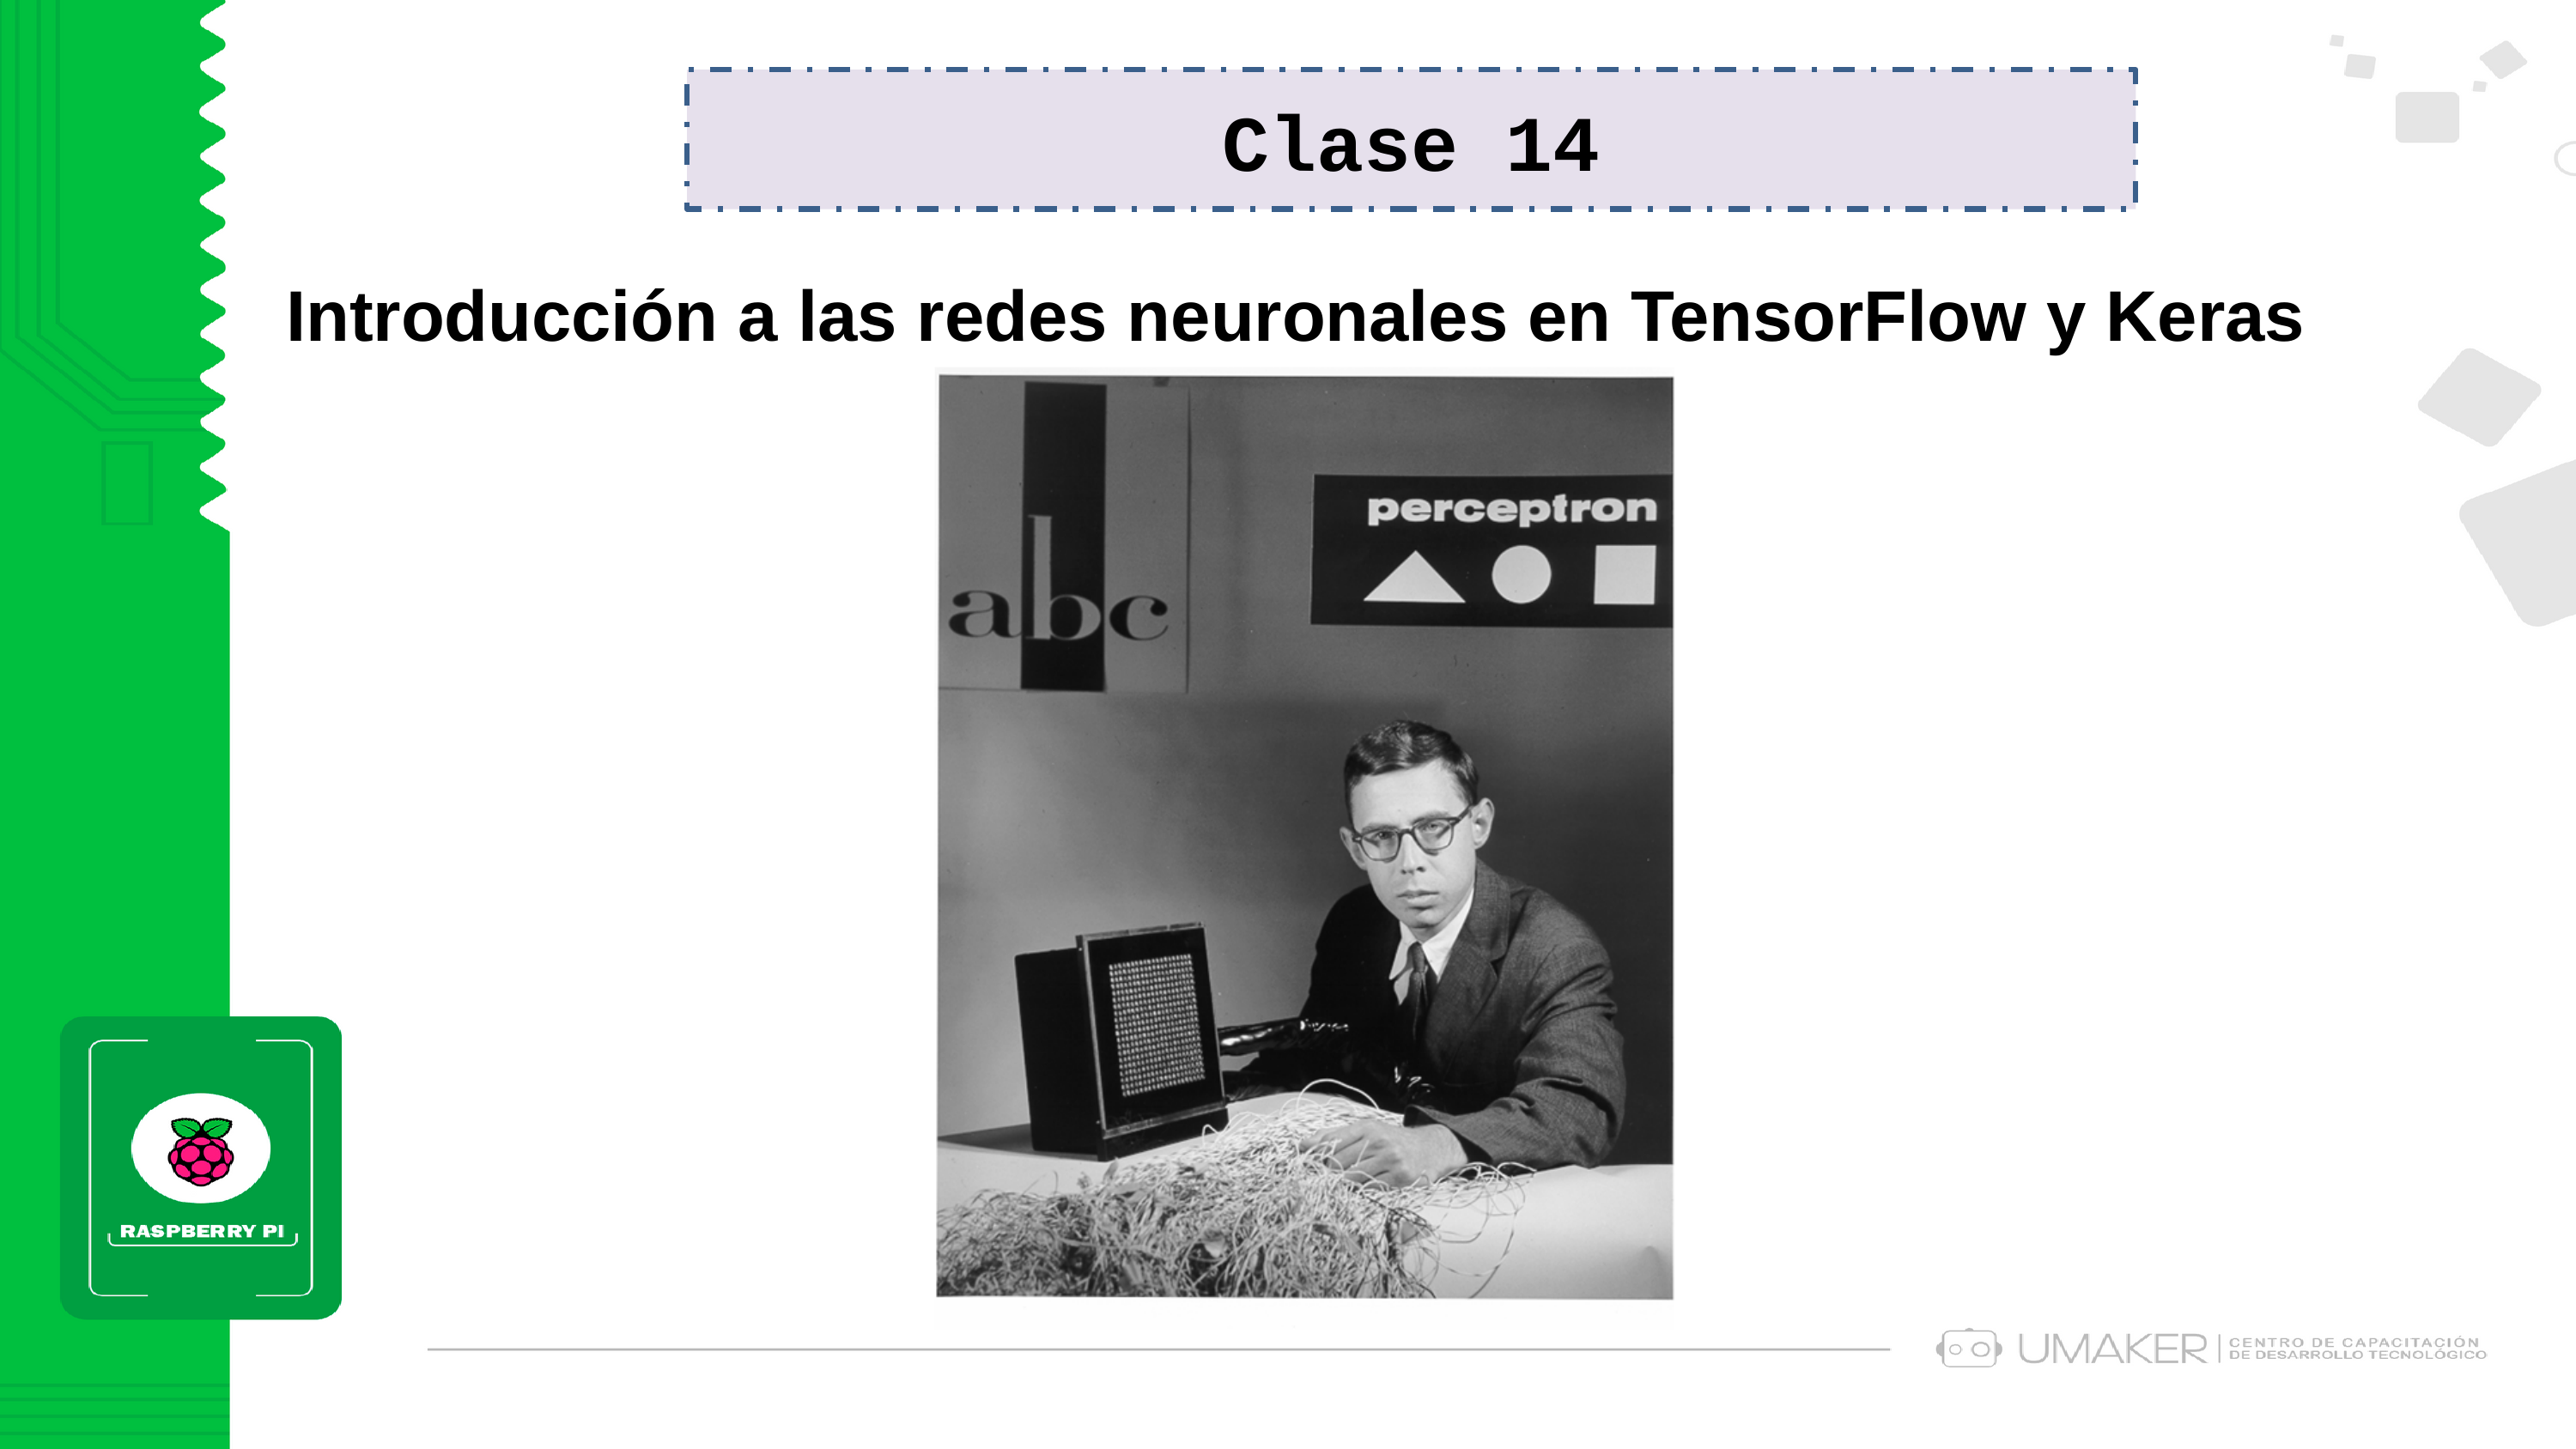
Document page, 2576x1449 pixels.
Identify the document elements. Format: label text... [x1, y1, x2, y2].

picture [0, 0, 2576, 1449]
text_box Clase 14 [687, 70, 2136, 209]
text_box Introducción a las redes neuronales en TensorFlow y Keras [229, 264, 2363, 416]
